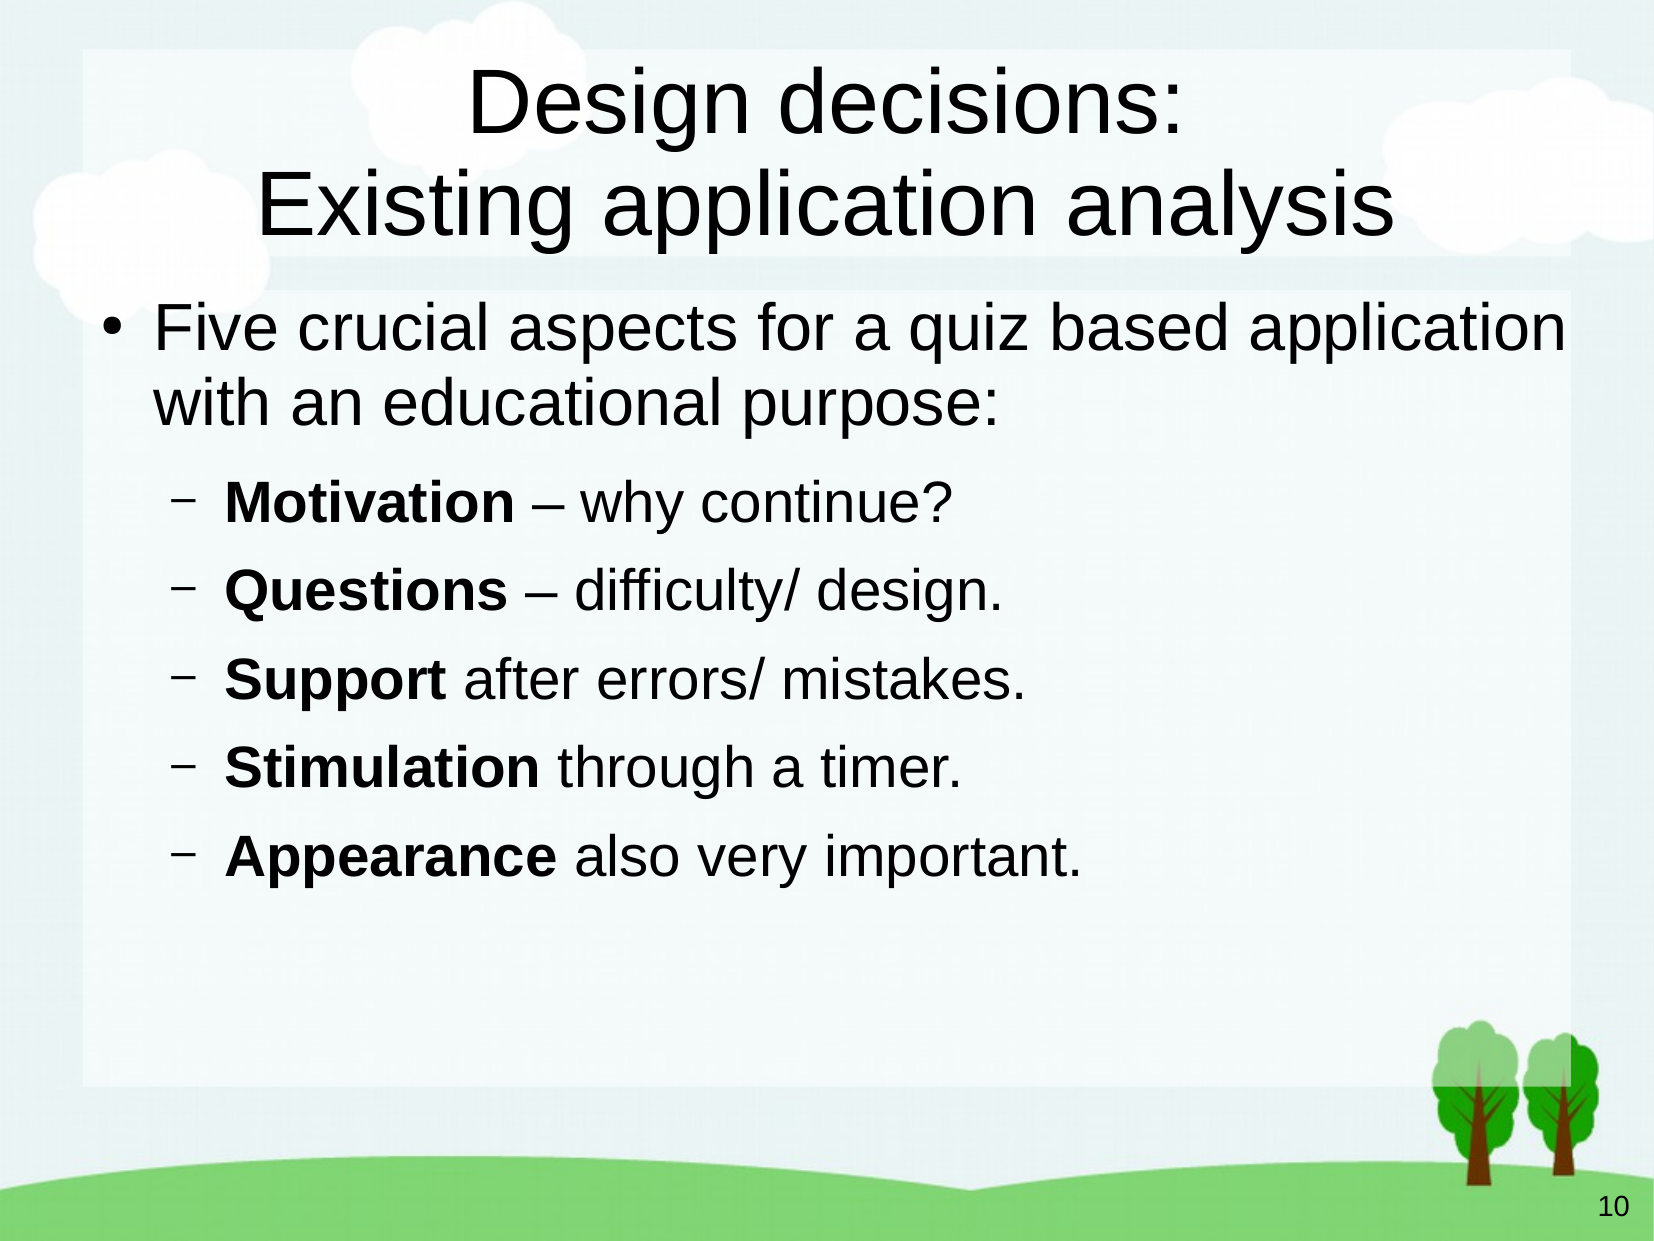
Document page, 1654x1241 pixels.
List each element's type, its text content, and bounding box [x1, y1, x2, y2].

picture [0, 0, 1654, 1241]
title Design decisions: Existing application analysis [82, 49, 1571, 257]
list Five crucial aspects for a quiz based application with an educational purpose: Motivation – why continue? Questions – difficulty/ design. Support after errors/ mistakes. Stimulation through a timer. Appearance also very important. [82, 290, 1571, 1087]
